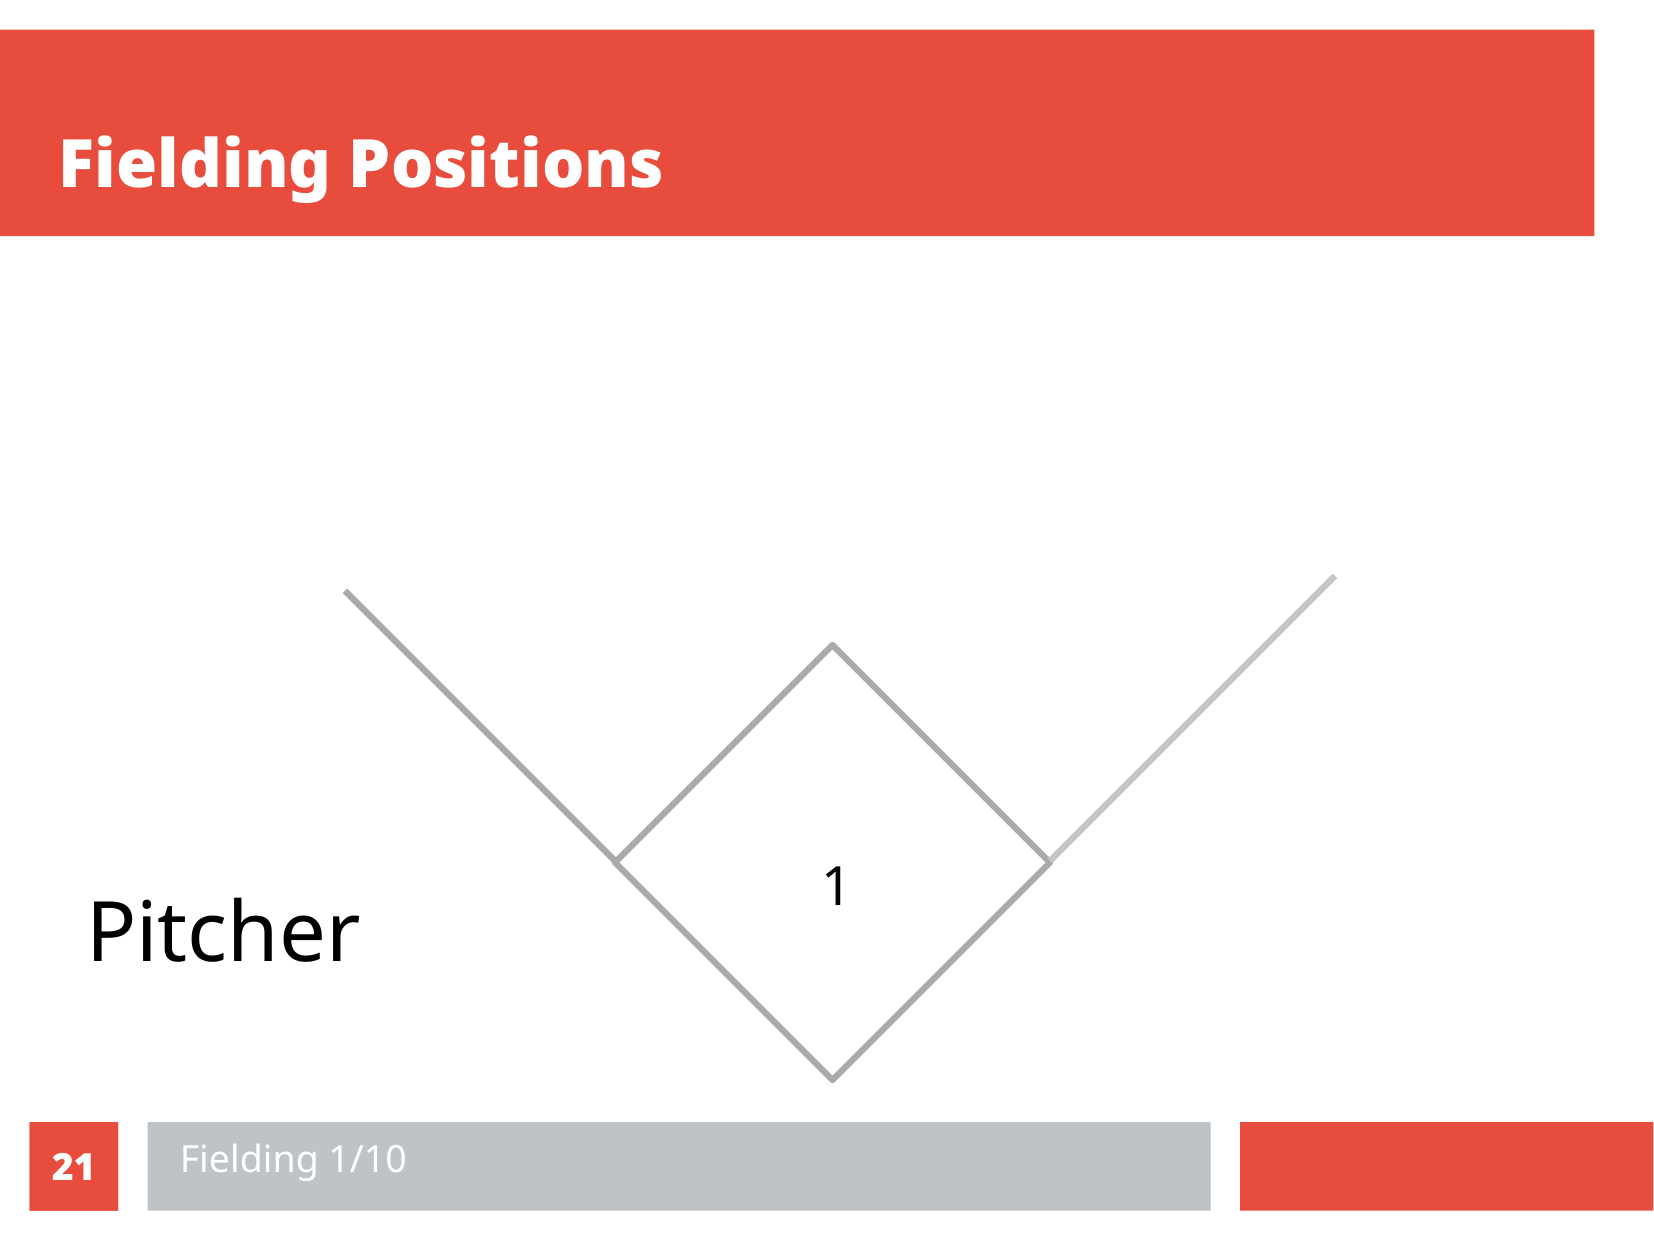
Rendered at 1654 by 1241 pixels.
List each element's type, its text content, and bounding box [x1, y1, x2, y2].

text_box 1 [806, 840, 882, 918]
title Fielding Positions [59, 59, 1595, 207]
text_box Fielding 1/10 [165, 1125, 736, 1184]
text_box Pitcher [71, 865, 417, 978]
